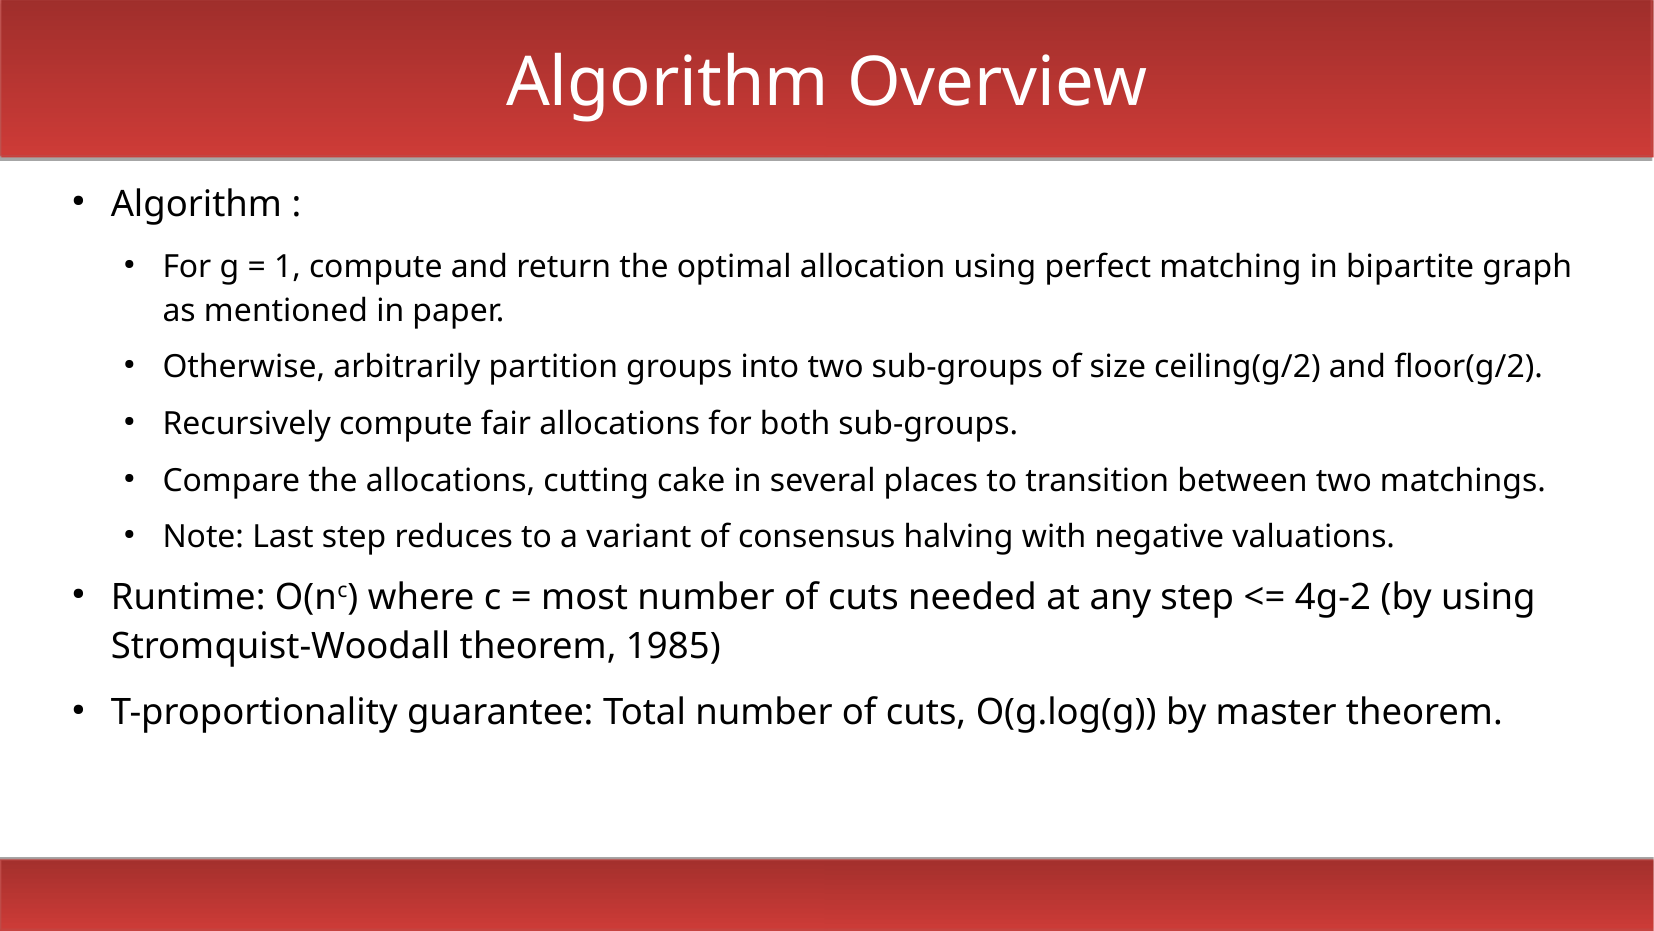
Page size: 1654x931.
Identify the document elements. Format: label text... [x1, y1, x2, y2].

list Algorithm : For g = 1, compute and return the optimal allocation using perfect matching in bipartite graph as mentioned in paper. Otherwise, arbitrarily partition groups into two sub-groups of size ceiling(g/2) and floor(g/2). Recursively compute fair allocations for both sub-groups. Compare the allocations, cutting cake in several places to transition between two matchings. Note: Last step reduces to a variant of consensus halving with negative valuations. Runtime: O(nc) where c = most number of cuts needed at any step <= 4g-2 (by using Stromquist-Woodall theorem, 1985) T-proportionality guarantee: Total number of cuts, O(g.log(g)) by master theorem. [59, 177, 1595, 792]
picture [0, 0, 1654, 161]
title Algorithm Overview [59, 23, 1595, 133]
picture [0, 857, 1654, 931]
